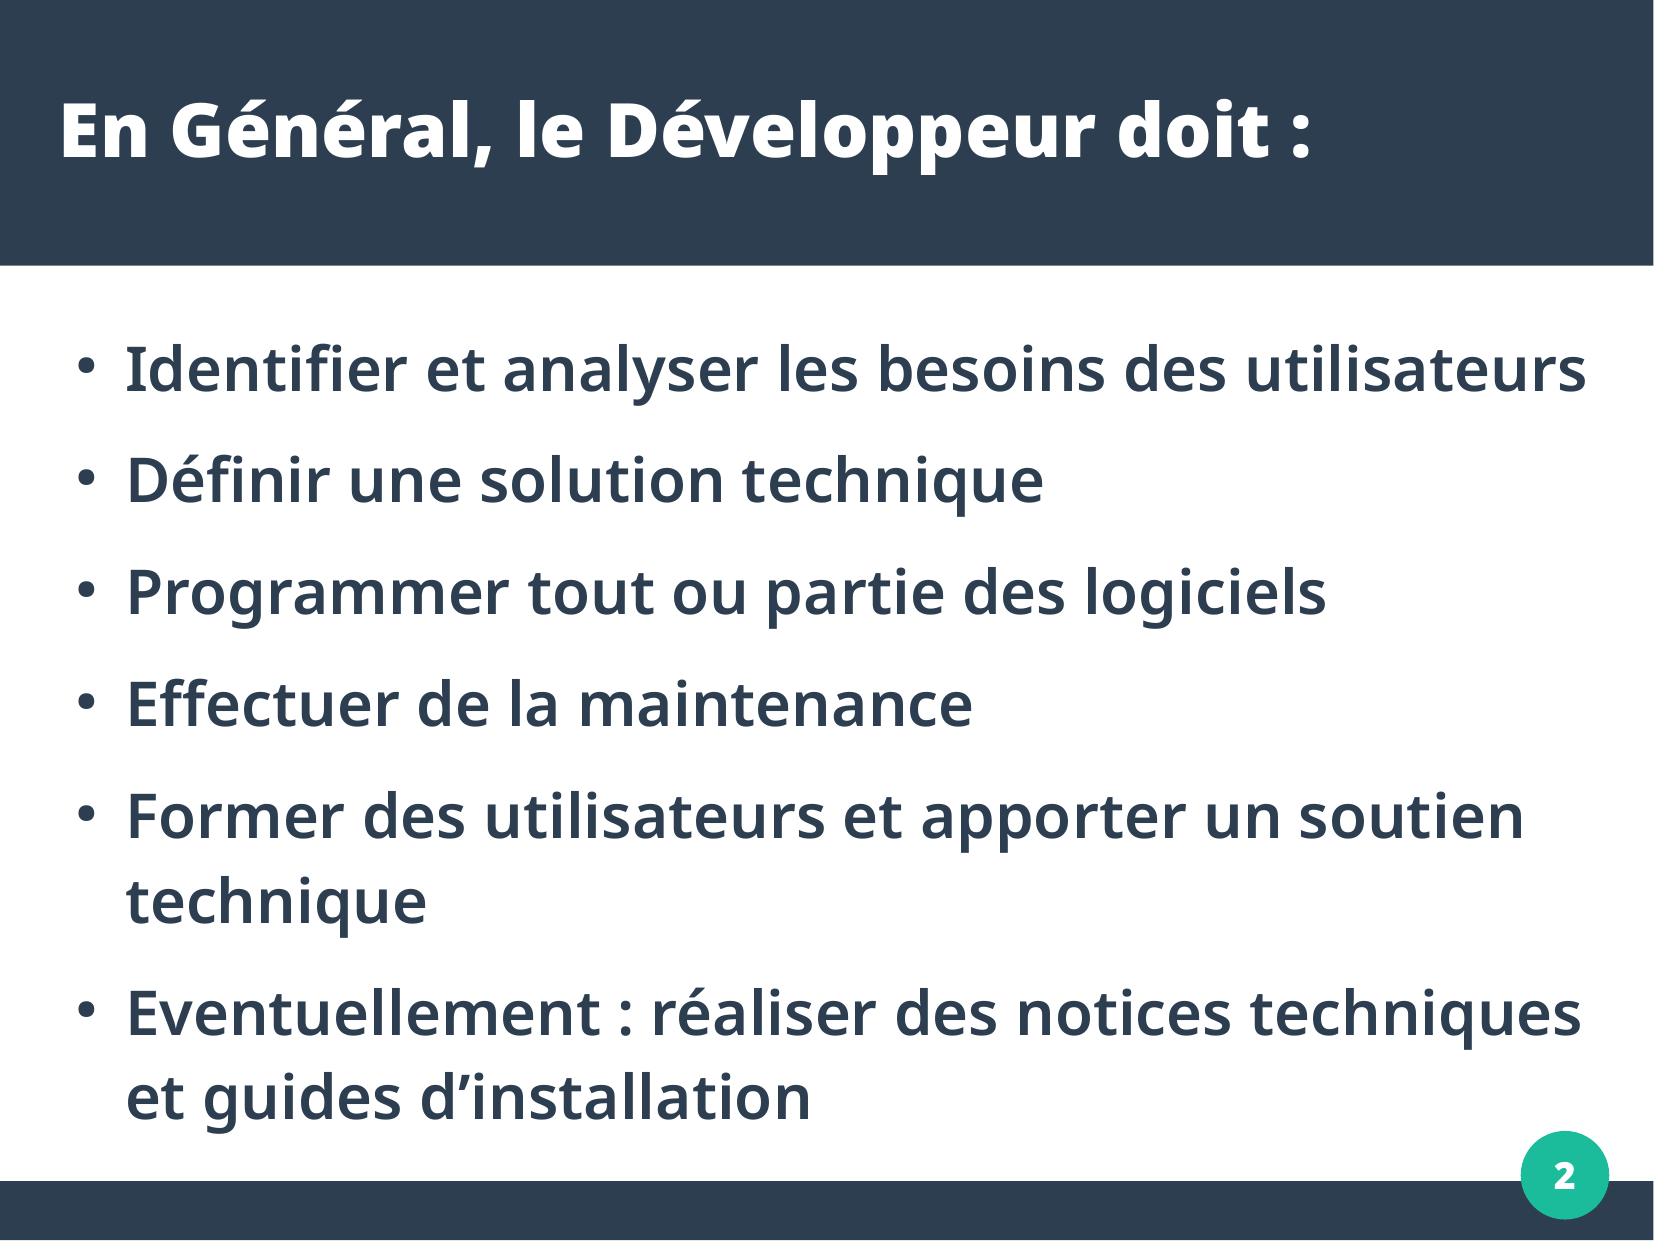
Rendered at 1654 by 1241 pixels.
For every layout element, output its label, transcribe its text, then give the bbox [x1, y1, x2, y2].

list Identifier et analyser les besoins des utilisateurs Définir une solution technique Programmer tout ou partie des logiciels Effectuer de la maintenance Former des utilisateurs et apporter un soutien technique Eventuellement : réaliser des notices techniques et guides d’installation [59, 324, 1595, 1152]
title En Général, le Développeur doit : [59, 49, 1595, 207]
